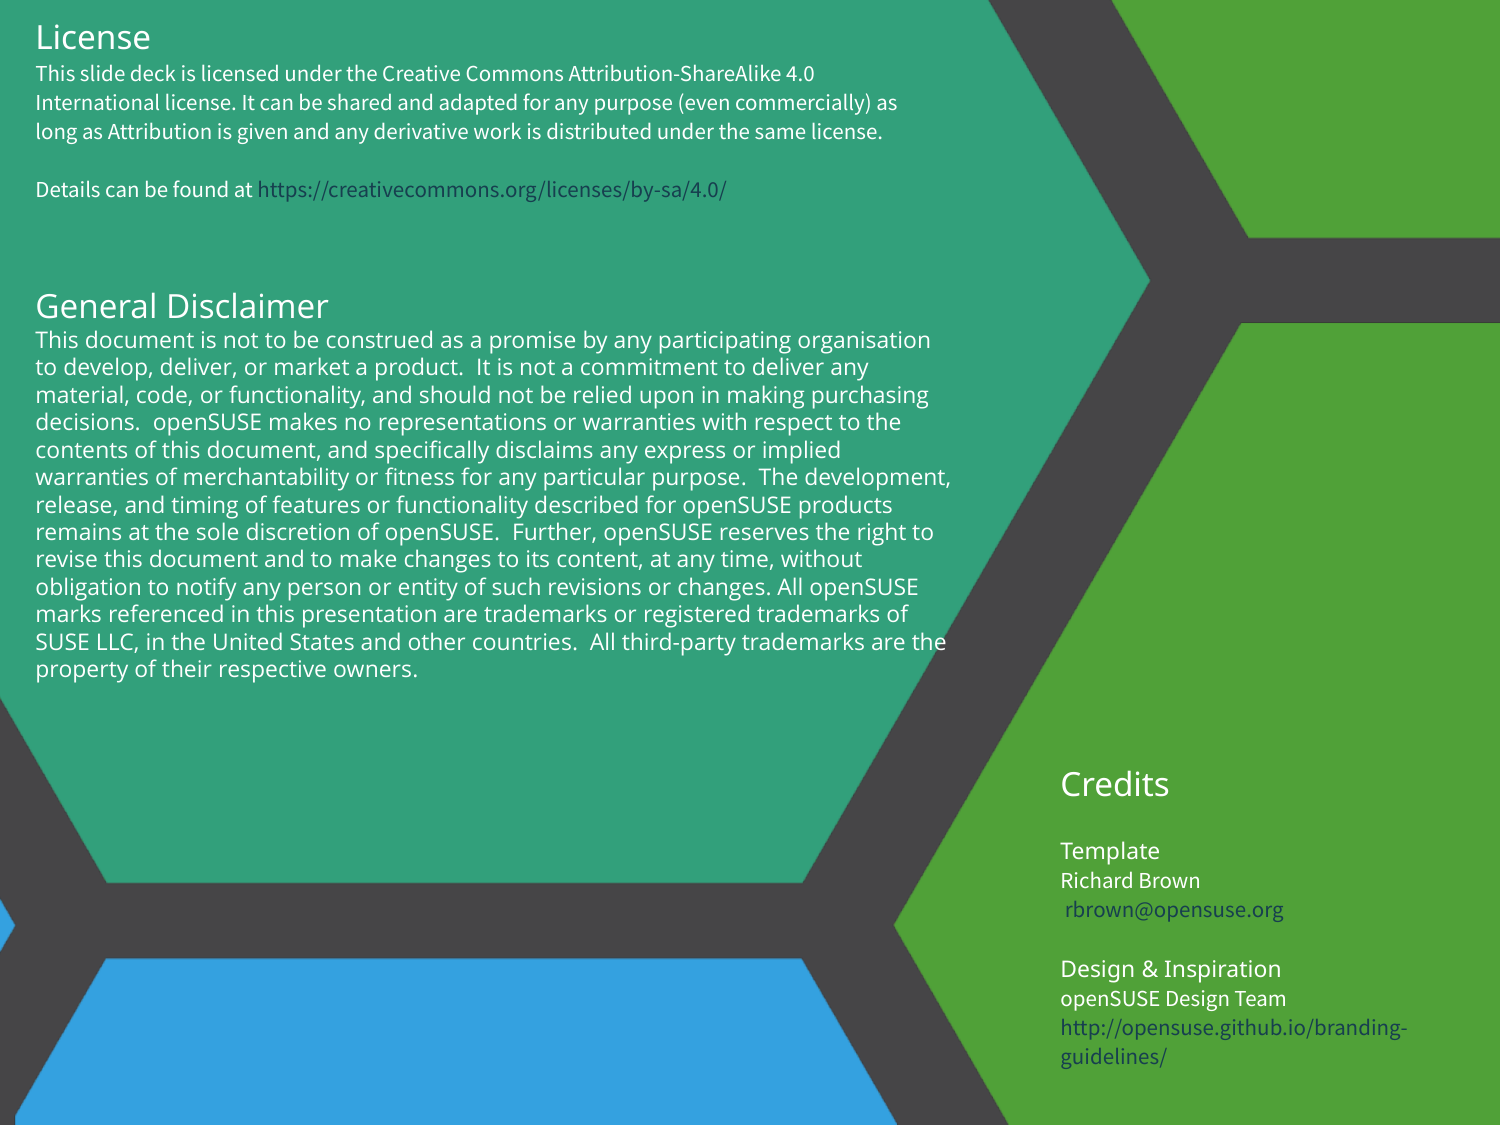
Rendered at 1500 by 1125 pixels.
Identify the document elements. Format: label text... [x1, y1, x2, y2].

picture [0, 0, 1500, 1125]
text_box Credits Template Richard Brown rbrown@opensuse.org Design & Inspiration openSUSE Design Team http://opensuse.github.io/branding-guidelines/ [1045, 753, 1500, 1074]
text_box License This slide deck is licensed under the Creative Commons Attribution-ShareAlike 4.0 International license. It can be shared and adapted for any purpose (even commercially) as long as Attribution is given and any derivative work is distributed under the same license. Details can be found at https://creativecommons.org/licenses/by-sa/4.0/ [20, 6, 918, 266]
